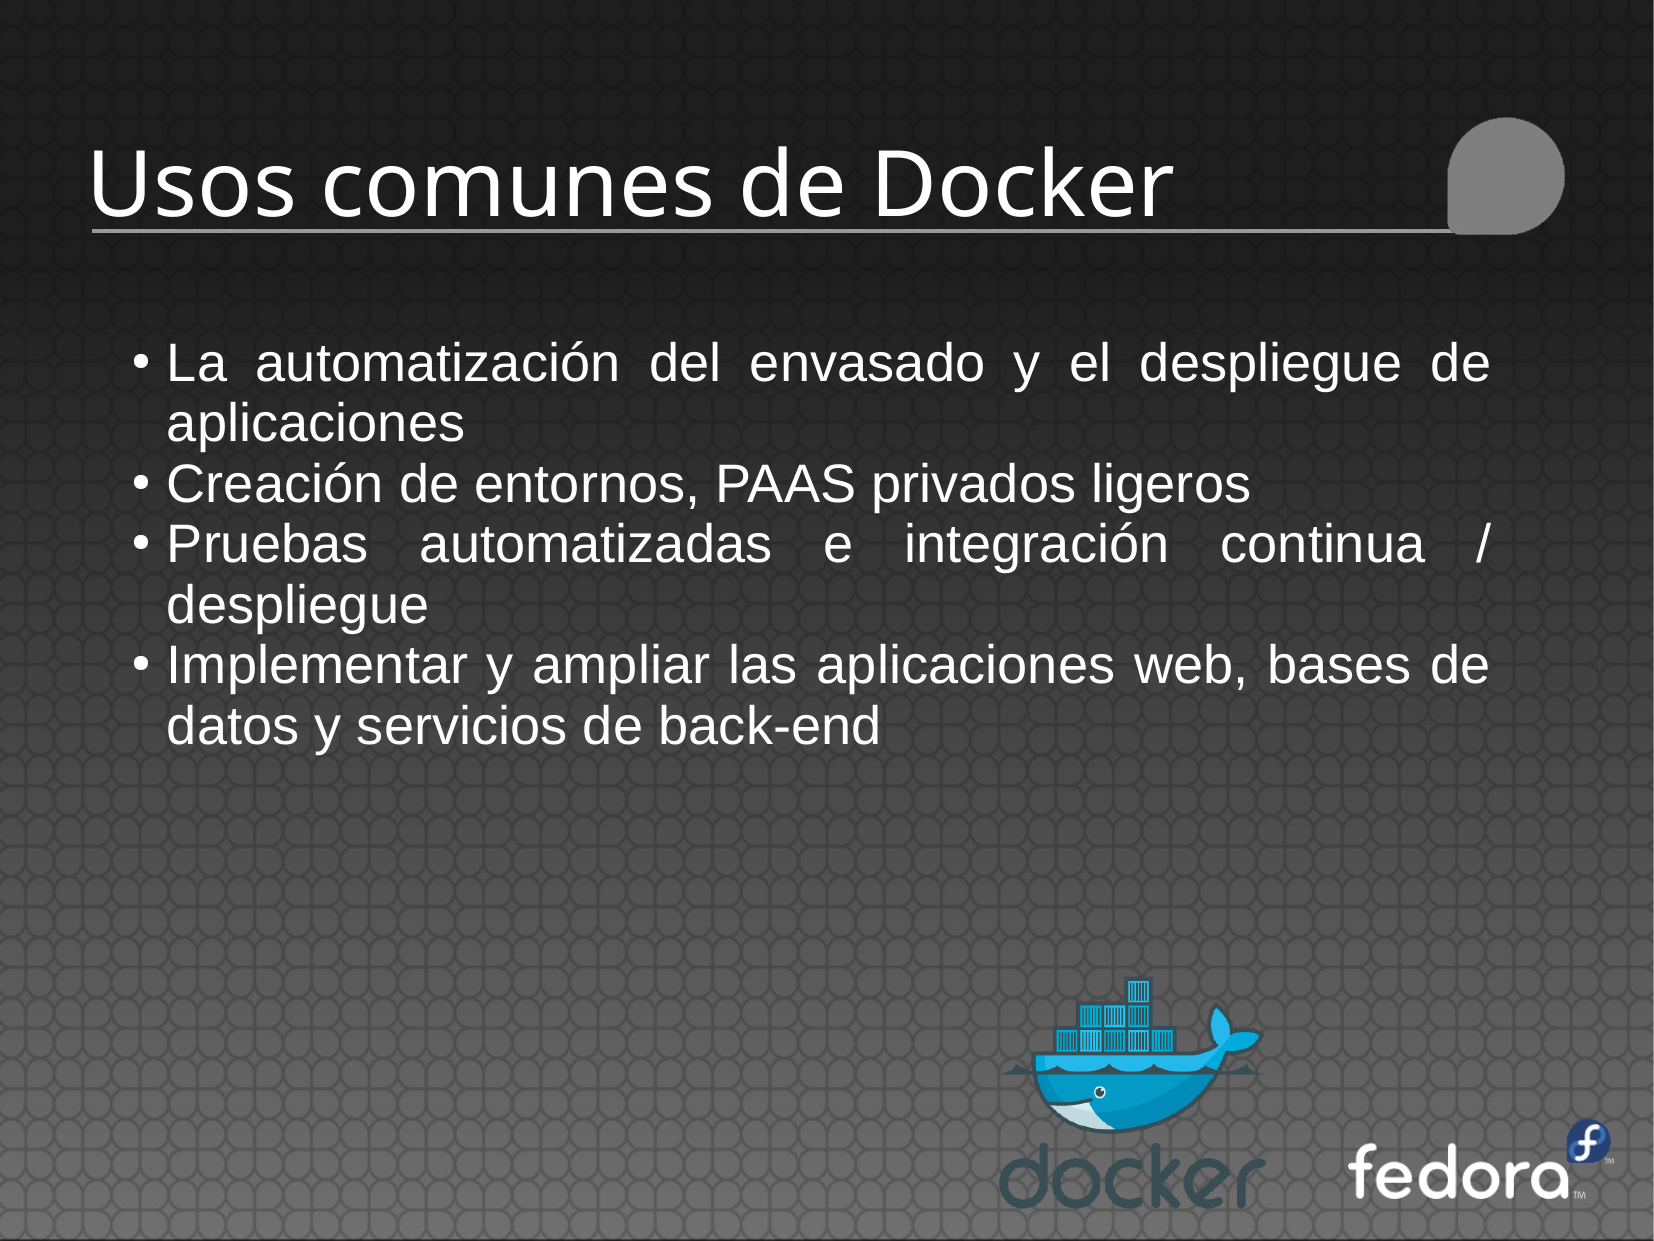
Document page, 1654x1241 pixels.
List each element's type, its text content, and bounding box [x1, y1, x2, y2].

title Usos comunes de Docker [86, 112, 1576, 249]
text_box La automatización del envasado y el despliegue de aplicaciones Creación de entornos, PAAS privados ligeros Pruebas automatizadas e integración continua / despliegue Implementar y ampliar las aplicaciones web, bases de datos y servicios de back-end [116, 324, 1508, 781]
picture [0, 0, 1654, 1241]
